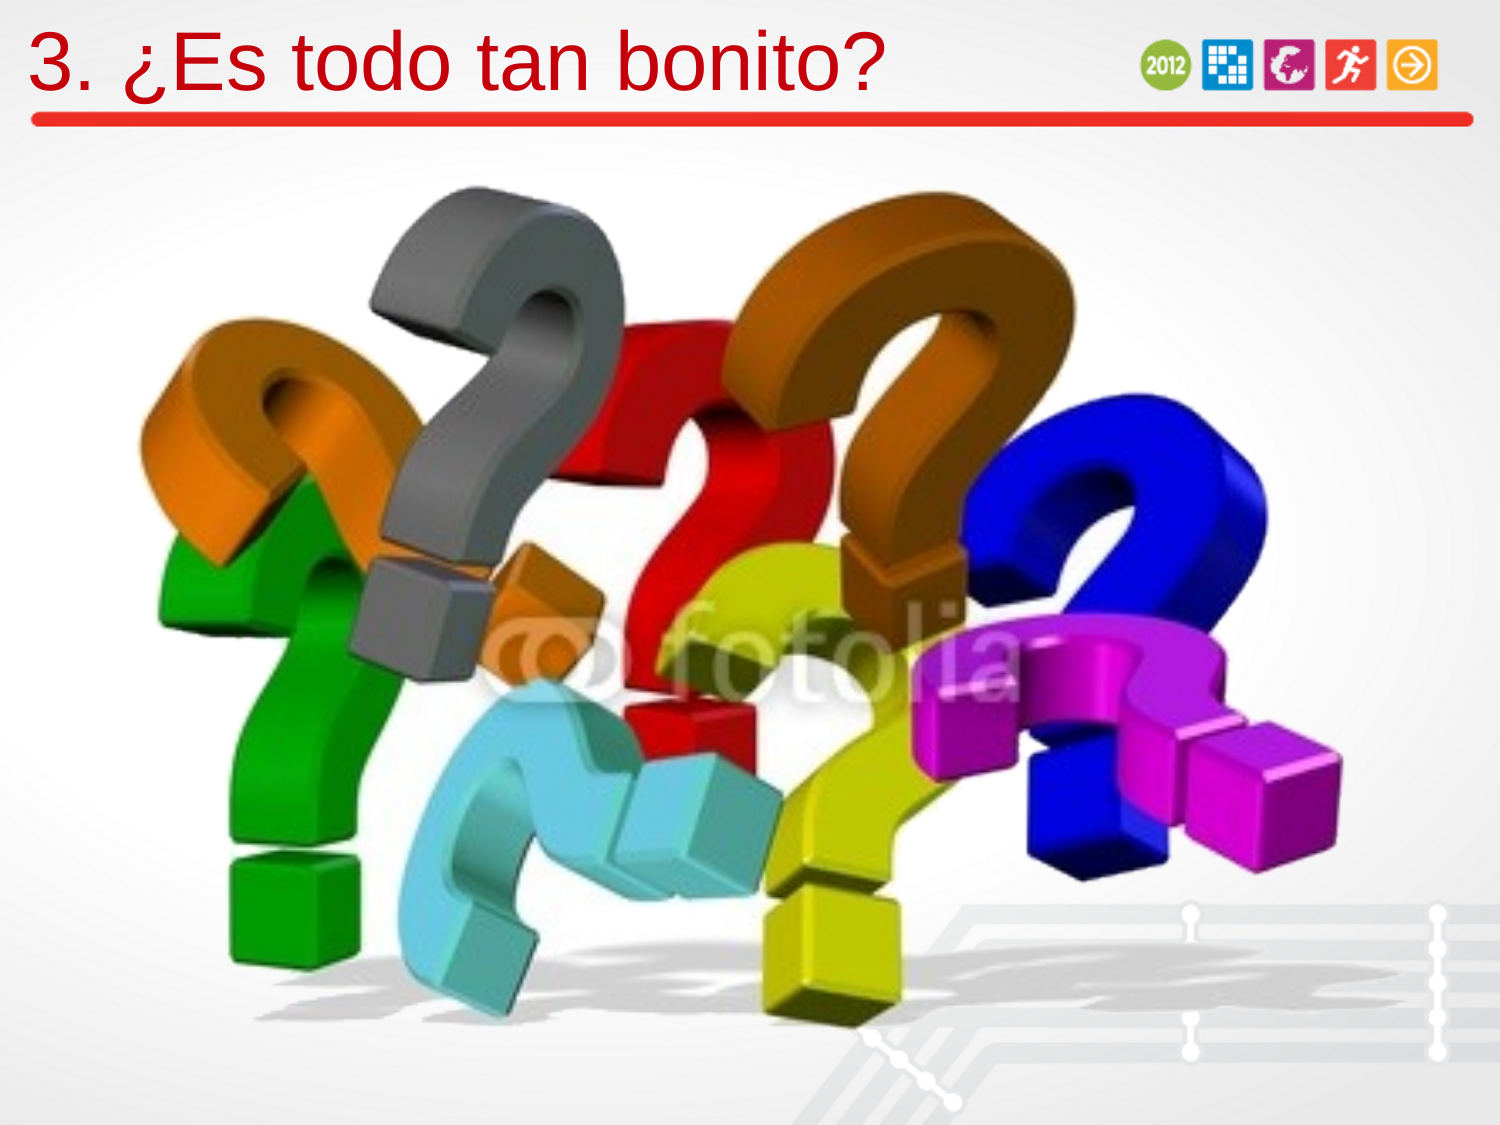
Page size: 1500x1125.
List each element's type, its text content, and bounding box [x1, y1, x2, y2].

picture [0, 0, 1500, 1125]
title 3. ¿Es todo tan bonito? [12, 0, 976, 121]
